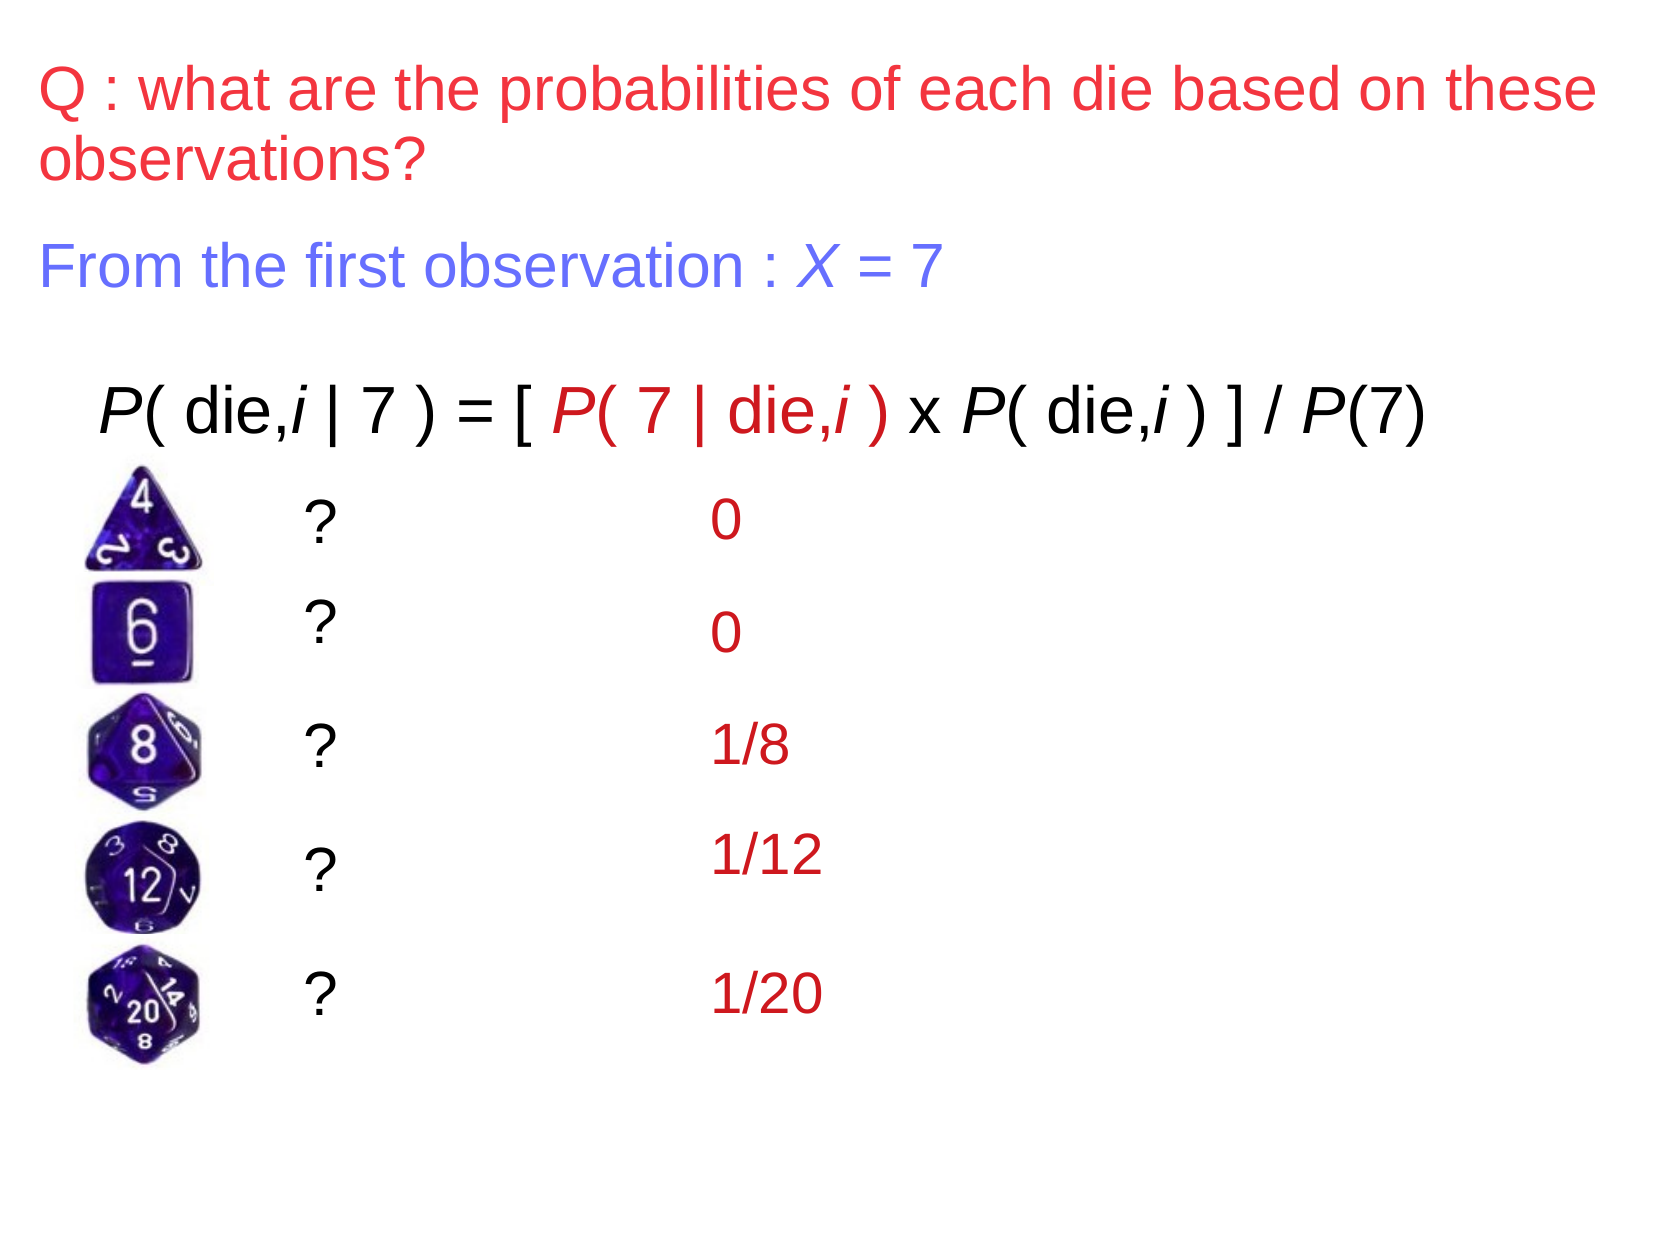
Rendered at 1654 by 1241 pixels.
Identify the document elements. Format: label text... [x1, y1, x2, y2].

picture [71, 453, 214, 1070]
text_box From the first observation : X = 7 [23, 223, 1647, 378]
text_box 1/12 [695, 814, 839, 894]
text_box ? [289, 703, 354, 789]
text_box 0 [695, 479, 758, 560]
text_box ? [289, 951, 354, 1037]
text_box 0 [695, 592, 758, 672]
text_box P( die,i | 7 ) = [ P( 7 | die,i ) x P( die,i ) ] / P(7) [84, 378, 1544, 455]
text_box Q : what are the probabilities of each die based on these observations? [23, 46, 1647, 201]
text_box ? [289, 827, 354, 913]
text_box 1/20 [695, 952, 839, 1033]
text_box ? [289, 579, 354, 665]
text_box 1/8 [695, 704, 807, 785]
text_box ? [289, 479, 354, 564]
